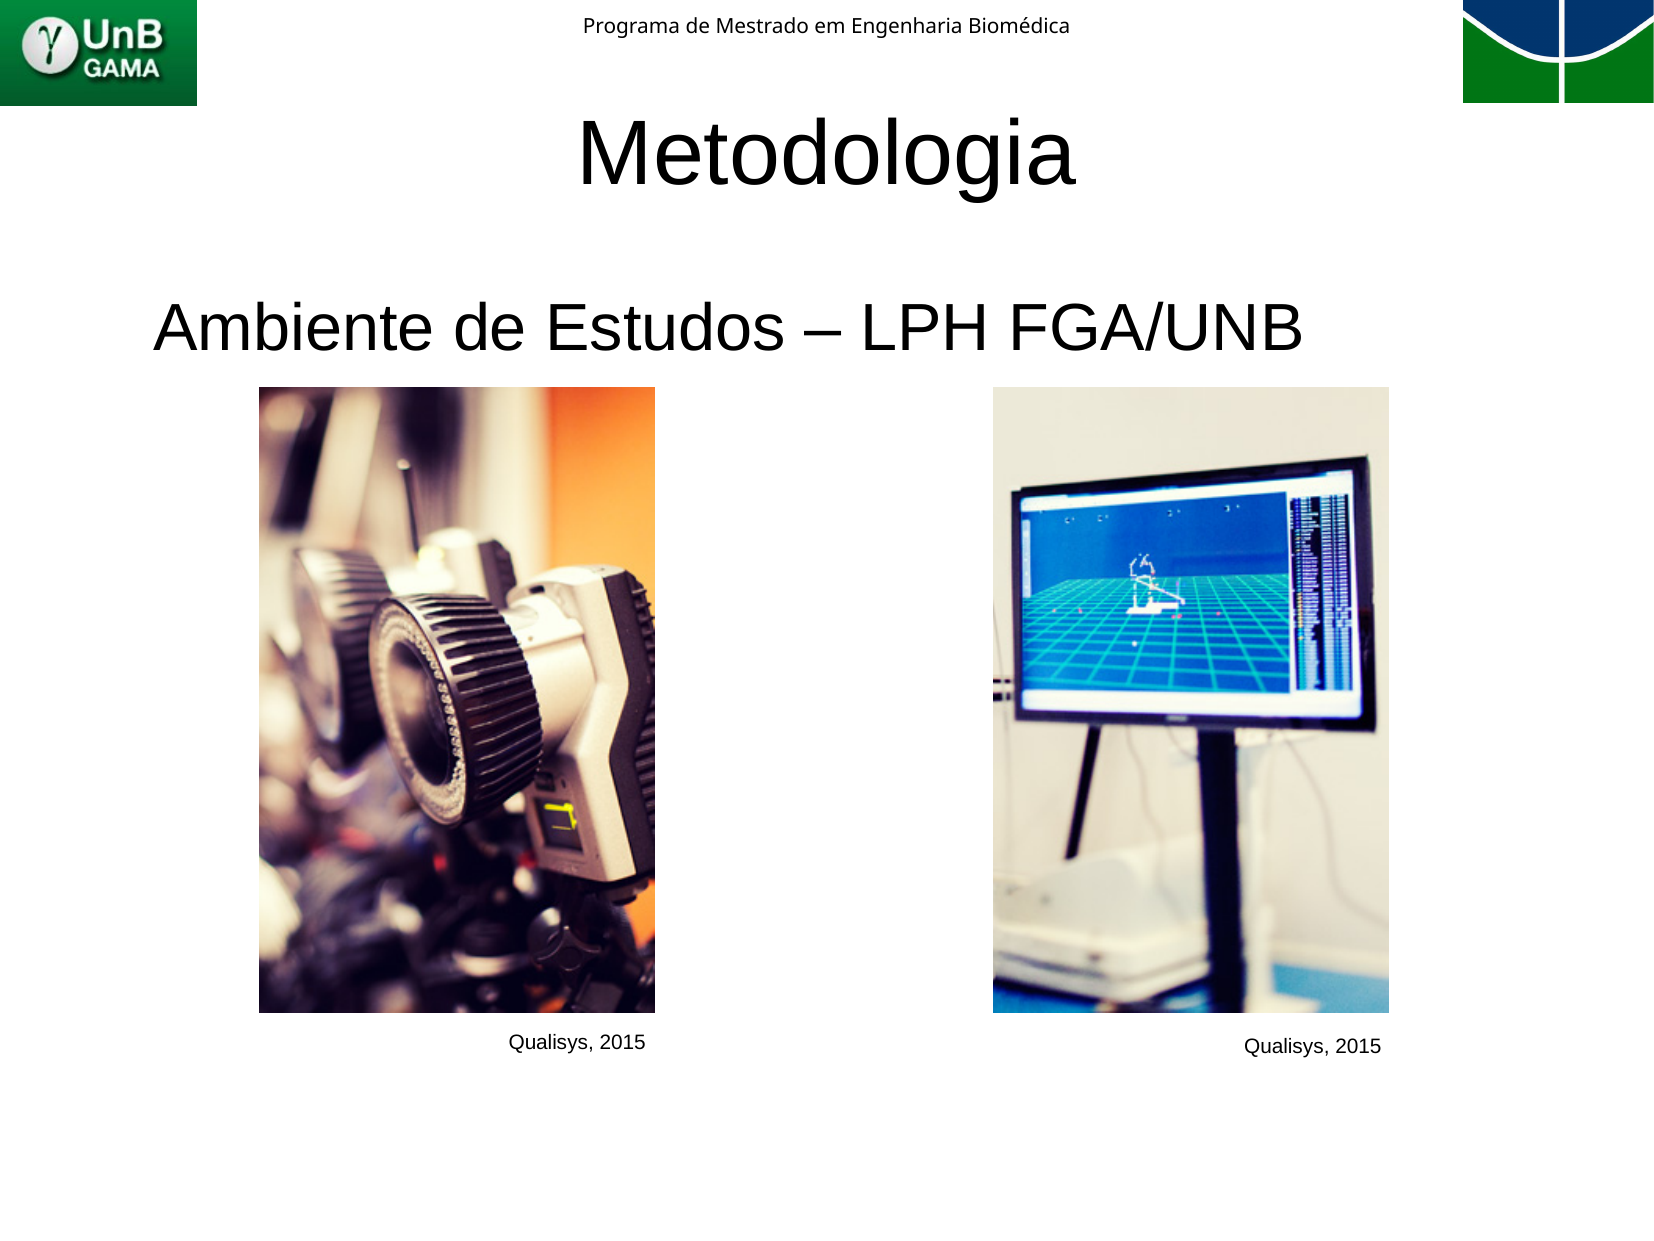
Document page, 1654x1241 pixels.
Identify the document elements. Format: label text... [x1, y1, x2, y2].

title Metodologia [82, 49, 1571, 257]
list Ambiente de Estudos – LPH FGA/UNB [82, 290, 1571, 410]
picture [993, 387, 1389, 1013]
picture [259, 387, 655, 1013]
picture [0, 0, 197, 106]
picture [1463, 0, 1654, 103]
text_box Qualisys, 2015 [493, 1023, 661, 1062]
text_box Qualisys, 2015 [1229, 1027, 1397, 1066]
